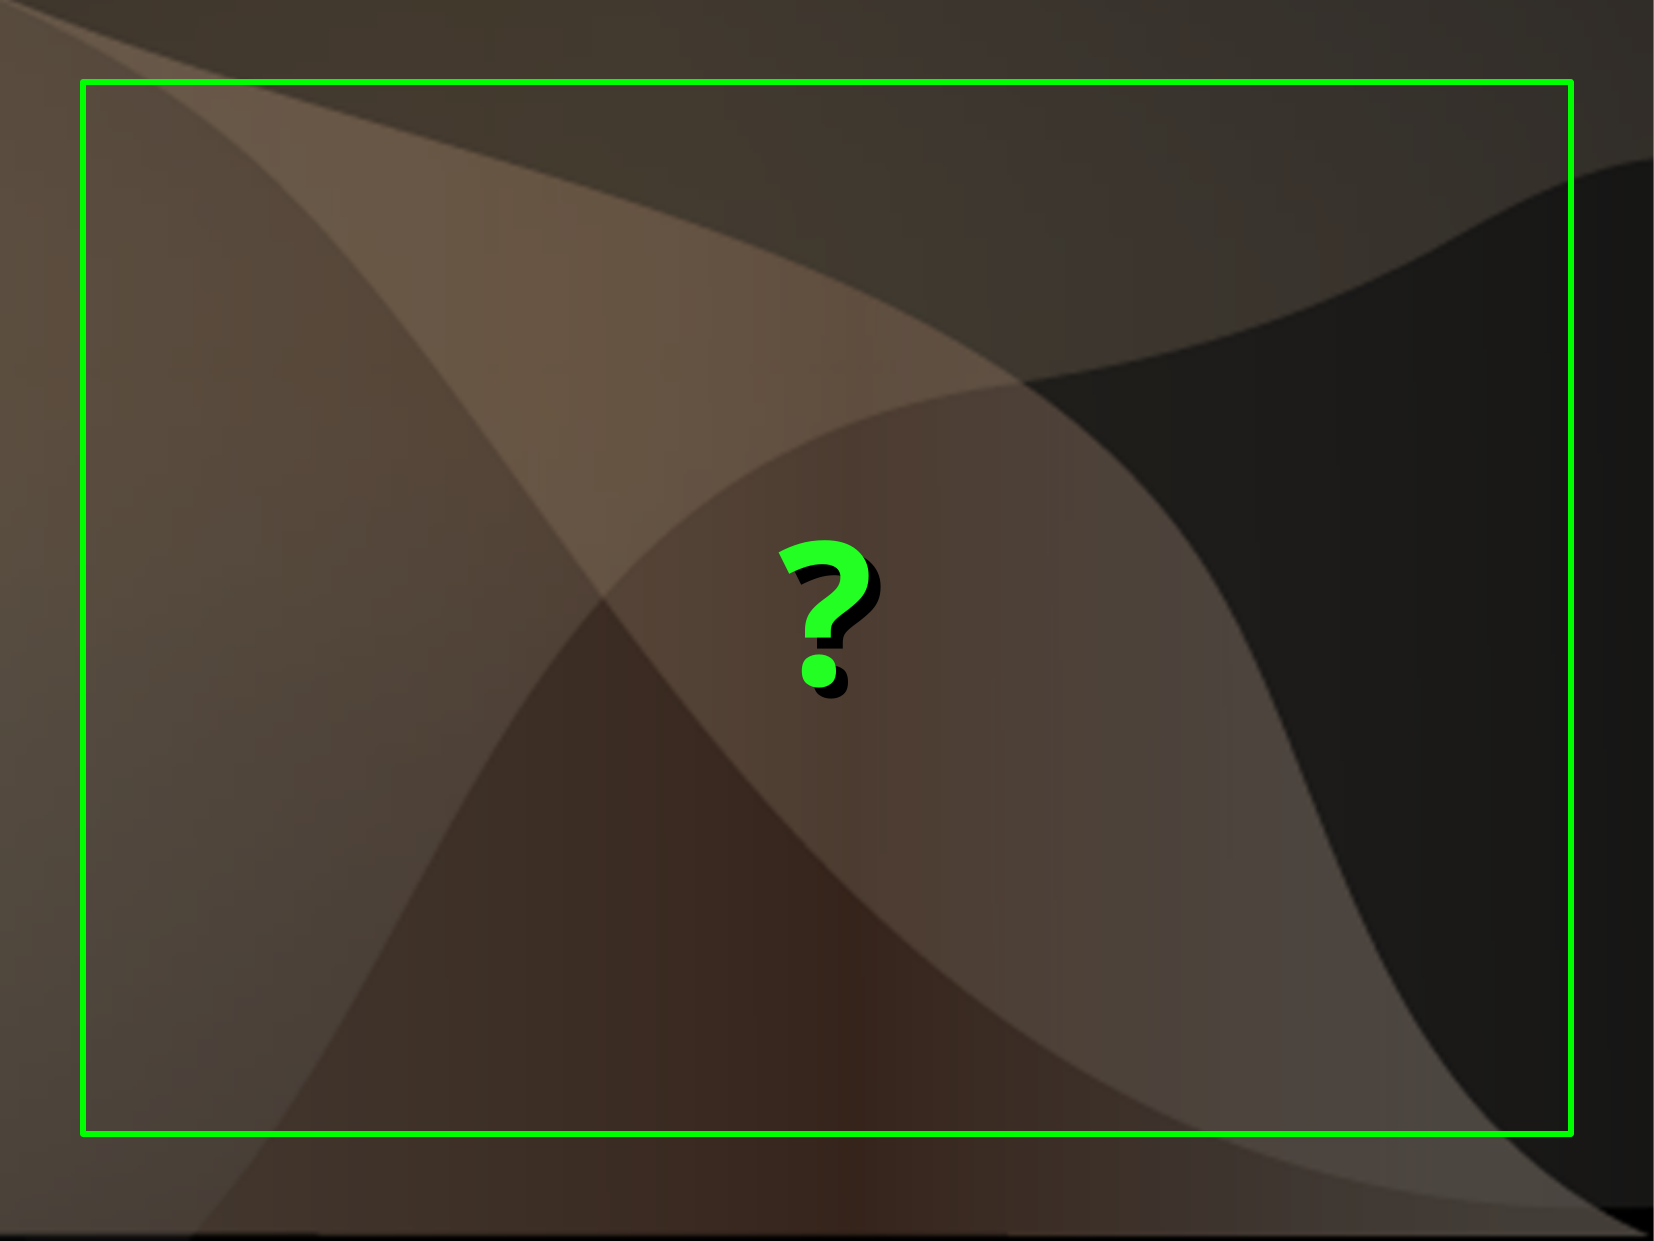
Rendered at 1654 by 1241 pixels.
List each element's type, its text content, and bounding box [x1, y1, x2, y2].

picture [0, 0, 1654, 1241]
title ? [82, 81, 1571, 1134]
